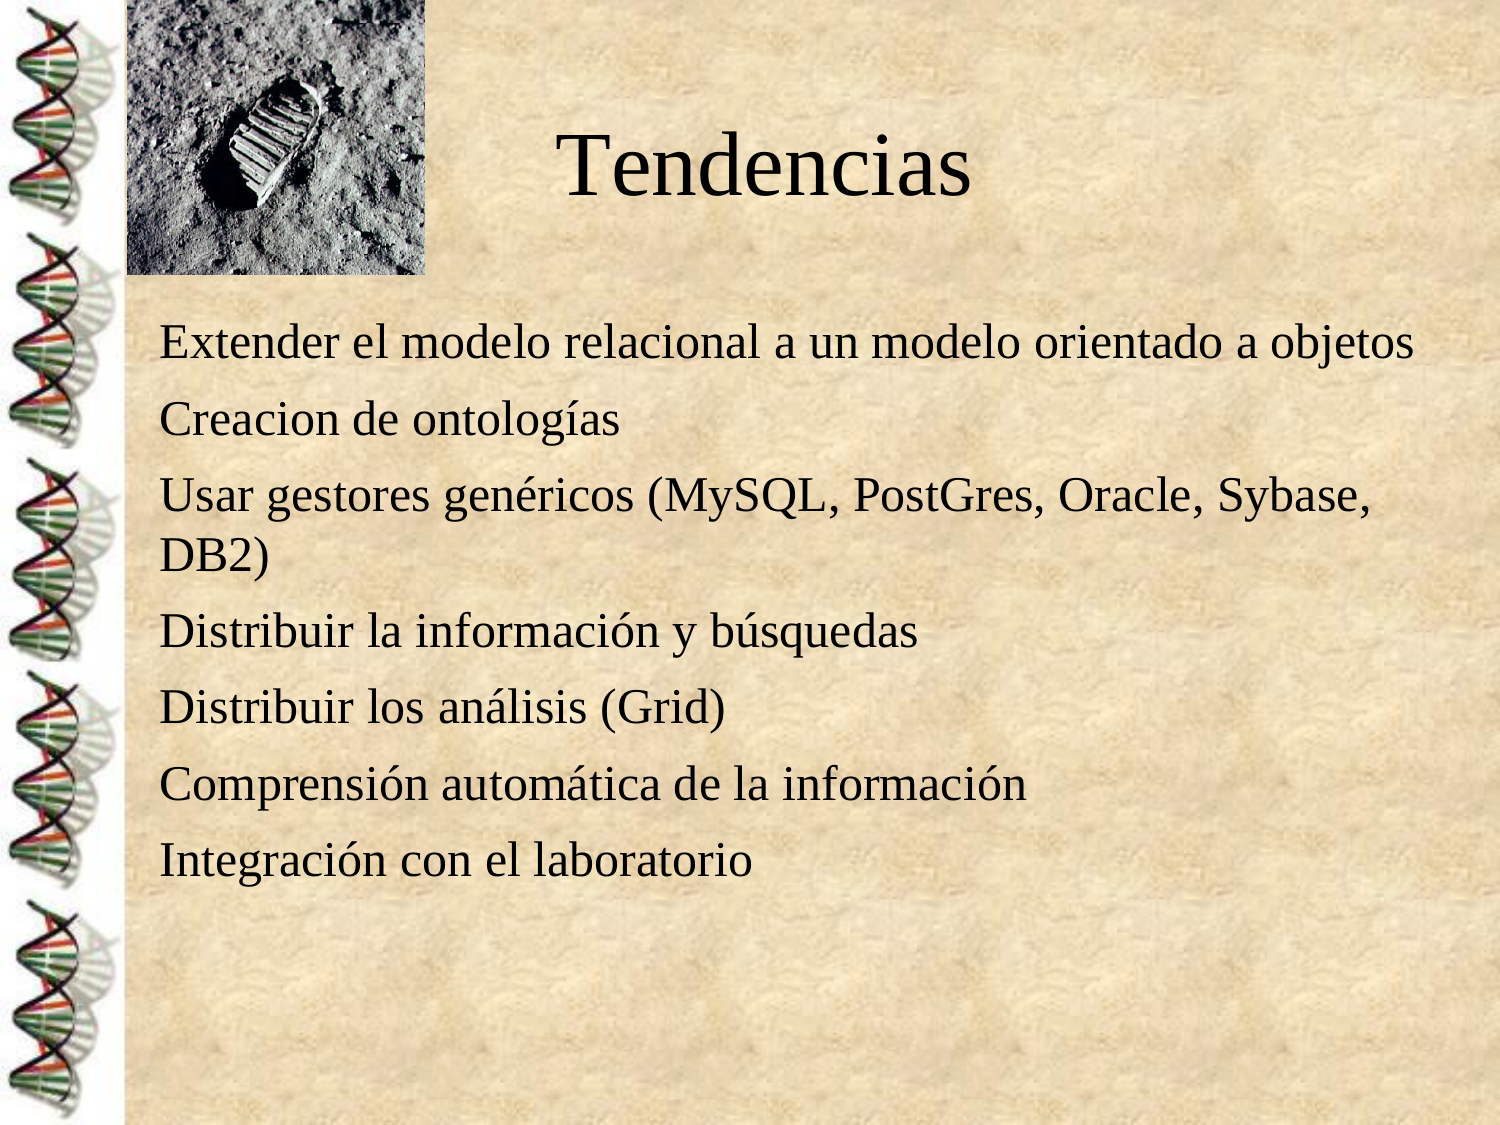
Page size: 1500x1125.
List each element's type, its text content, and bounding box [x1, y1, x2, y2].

picture [0, 0, 1500, 1125]
list Extender el modelo relacional a un modelo orientado a objetos Creacion de ontologías Usar gestores genéricos (MySQL, PostGres, Oracle, Sybase, DB2) Distribuir la información y búsquedas Distribuir los análisis (Grid) Comprensión automática de la información Integración con el laboratorio [159, 309, 1435, 1125]
title Tendencias [425, 46, 1403, 274]
